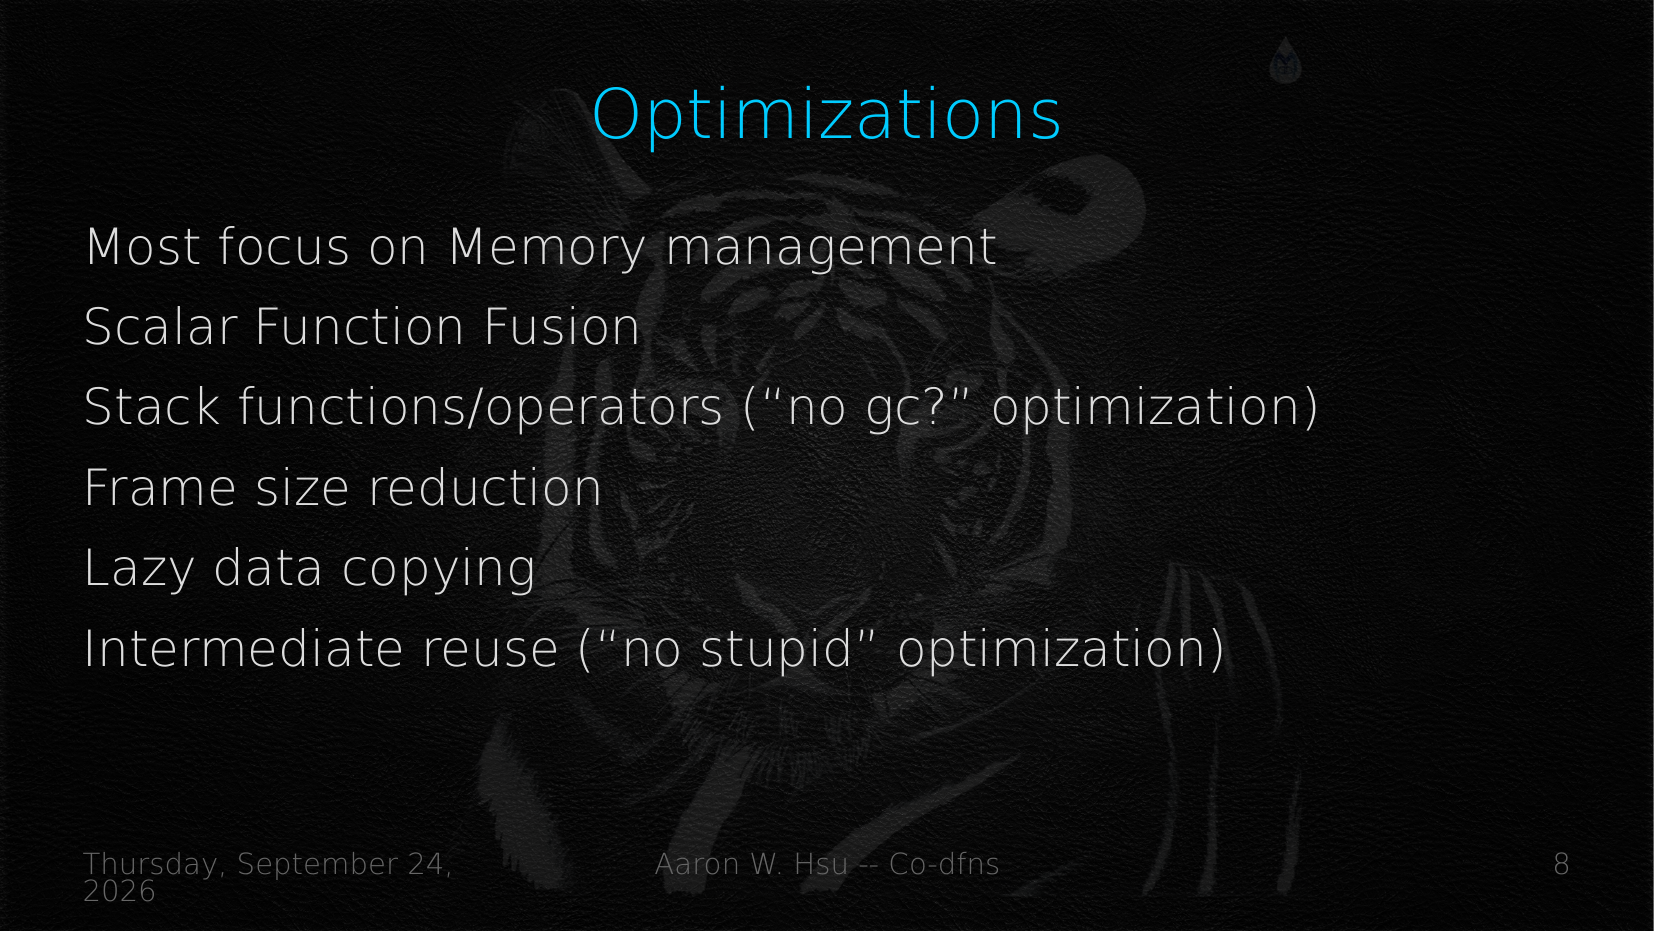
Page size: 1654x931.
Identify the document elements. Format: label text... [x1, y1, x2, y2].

picture [0, 0, 1654, 931]
list Most focus on Memory management Scalar Function Fusion Stack functions/operators (“no gc?” optimization) Frame size reduction Lazy data copying Intermediate reuse (“no stupid” optimization) [82, 217, 1571, 758]
title Optimizations [82, 37, 1571, 193]
